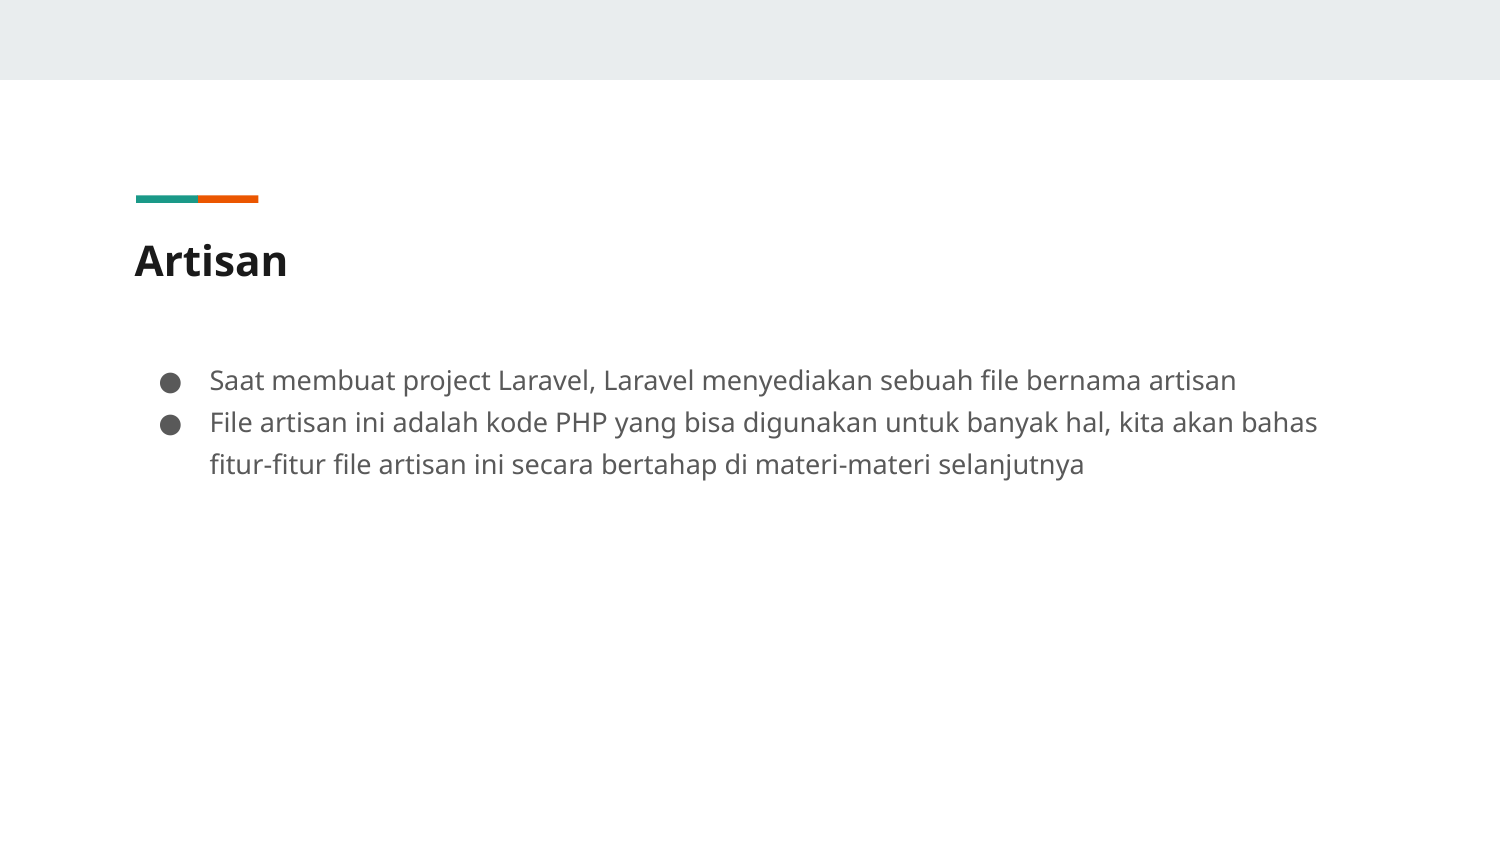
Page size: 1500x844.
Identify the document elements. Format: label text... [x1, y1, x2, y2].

title Artisan [119, 216, 1381, 305]
list Saat membuat project Laravel, Laravel menyediakan sebuah file bernama artisan File artisan ini adalah kode PHP yang bisa digunakan untuk banyak hal, kita akan bahas fitur-fitur file artisan ini secara bertahap di materi-materi selanjutnya [119, 341, 1381, 712]
